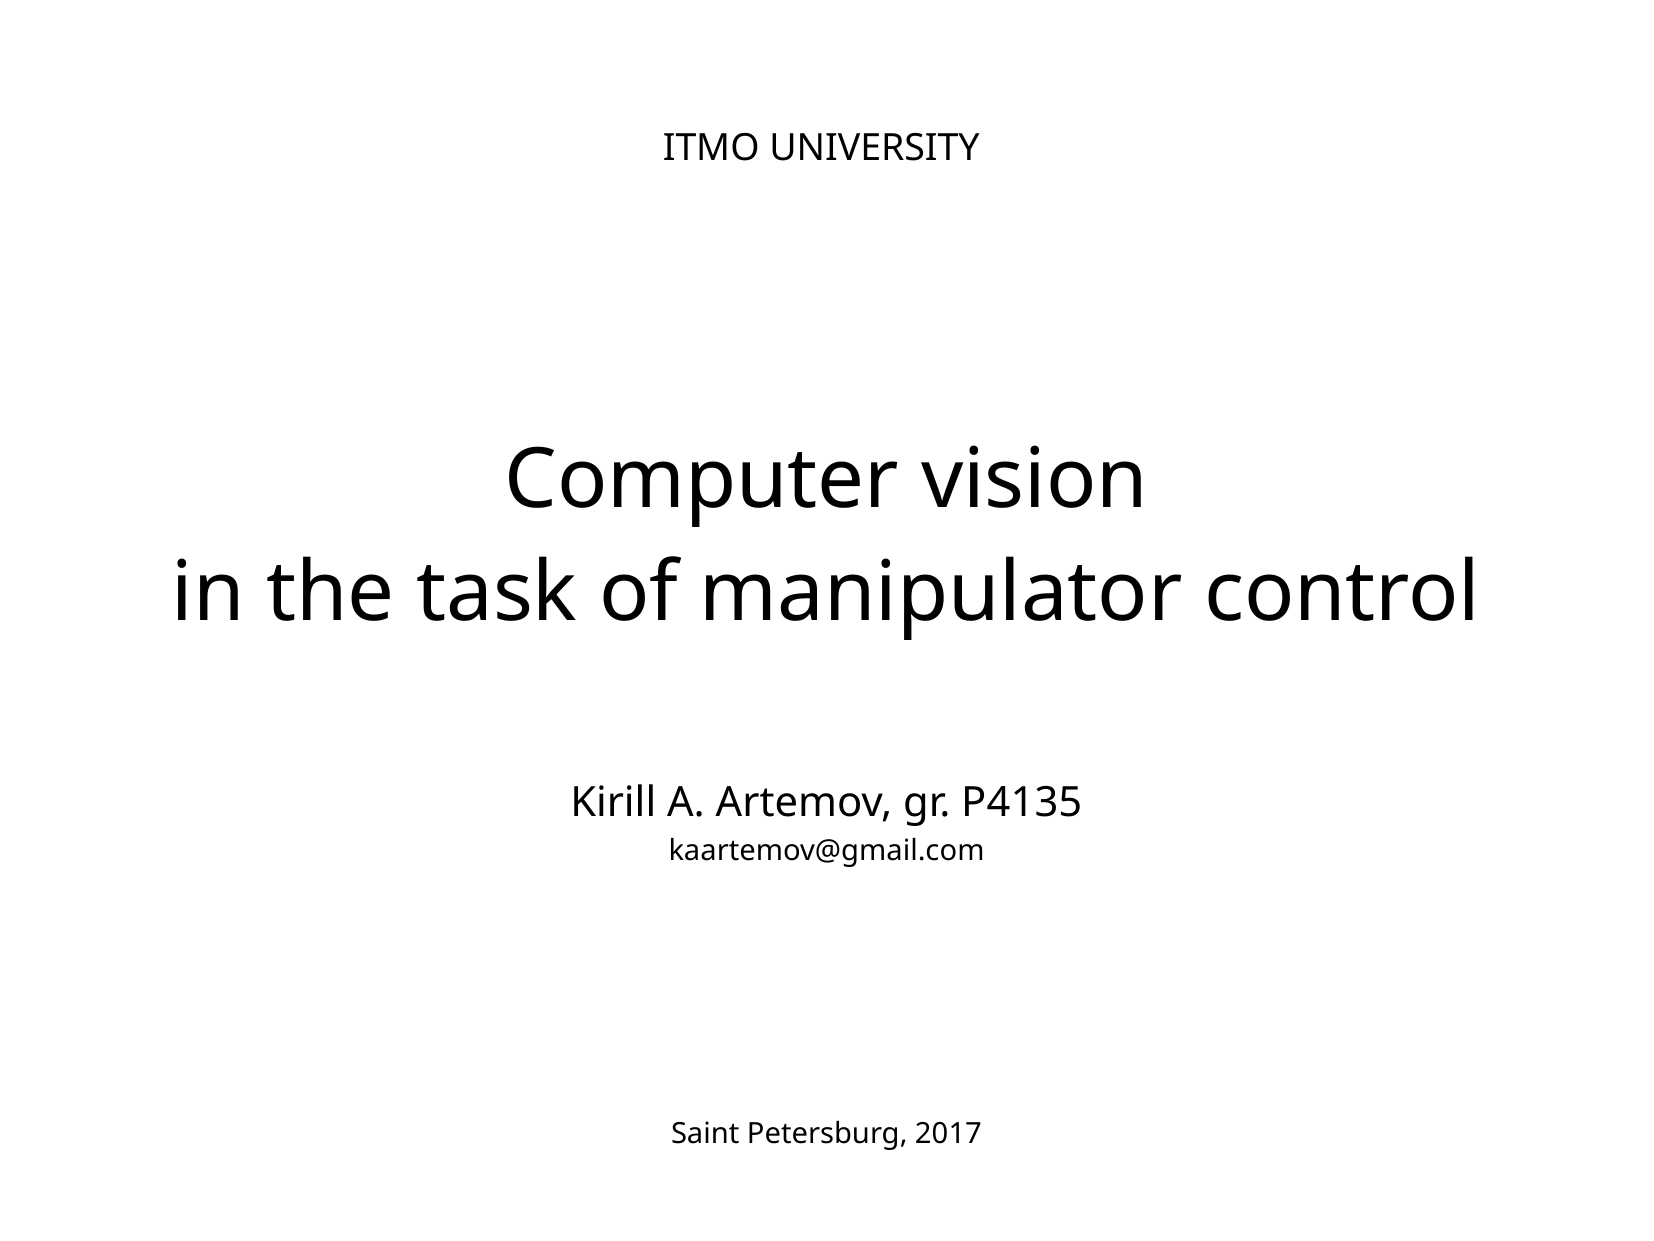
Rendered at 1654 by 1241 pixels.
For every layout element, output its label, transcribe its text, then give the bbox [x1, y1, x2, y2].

text_box ITMO UNIVERSITY [648, 113, 1006, 166]
subtitle Computer vision in the task of manipulator control [82, 172, 1571, 892]
text_box Saint Petersburg, 2017 [541, 1104, 1112, 1149]
text_box kaartemov@gmail.com [541, 821, 1112, 866]
text_box Kirill A. Artemov, gr. P4135 [309, 764, 1345, 822]
